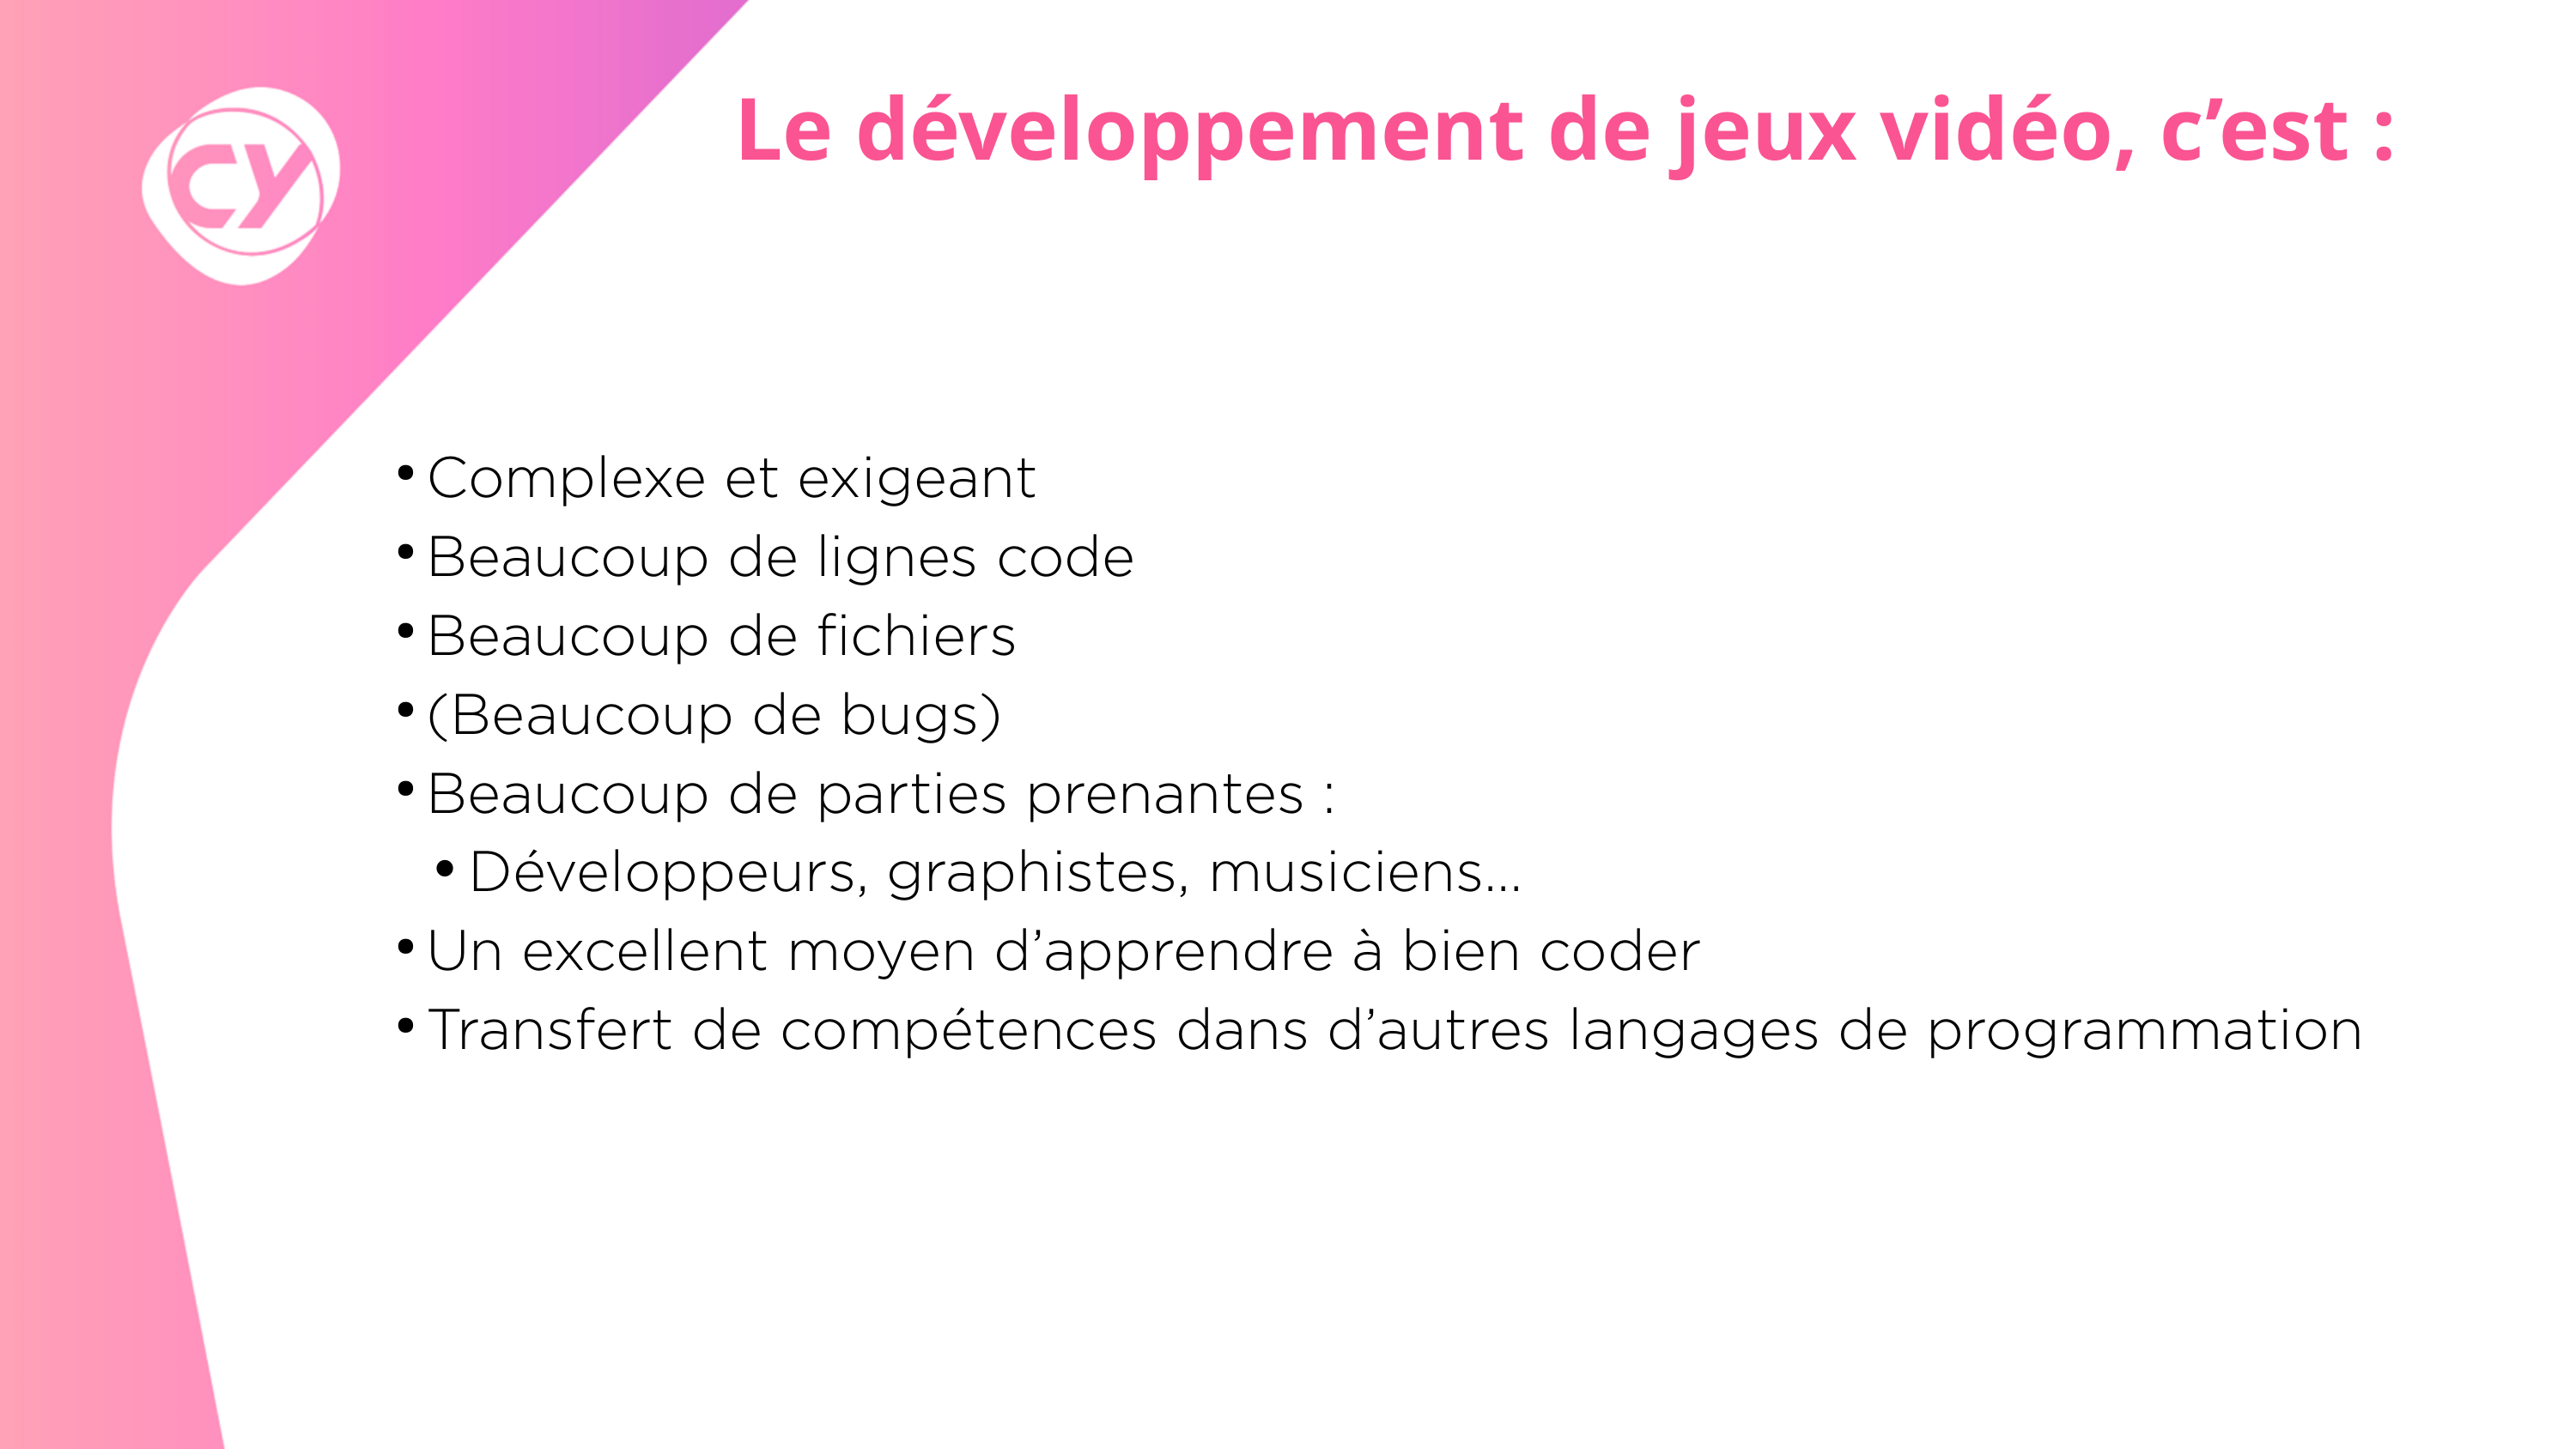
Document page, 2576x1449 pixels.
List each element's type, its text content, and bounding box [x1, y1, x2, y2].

picture [0, 0, 2576, 1449]
text_box Le développement de jeux vidéo, c’est : [690, 57, 2443, 178]
text_box Complexe et exigeant Beaucoup de lignes code Beaucoup de fichiers (Beaucoup de bugs) Beaucoup de parties prenantes : Développeurs, graphistes, musiciens… Un excellent moyen d’apprendre à bien coder Transfert de compétences dans d’autres langages de programmation [395, 429, 2475, 1062]
